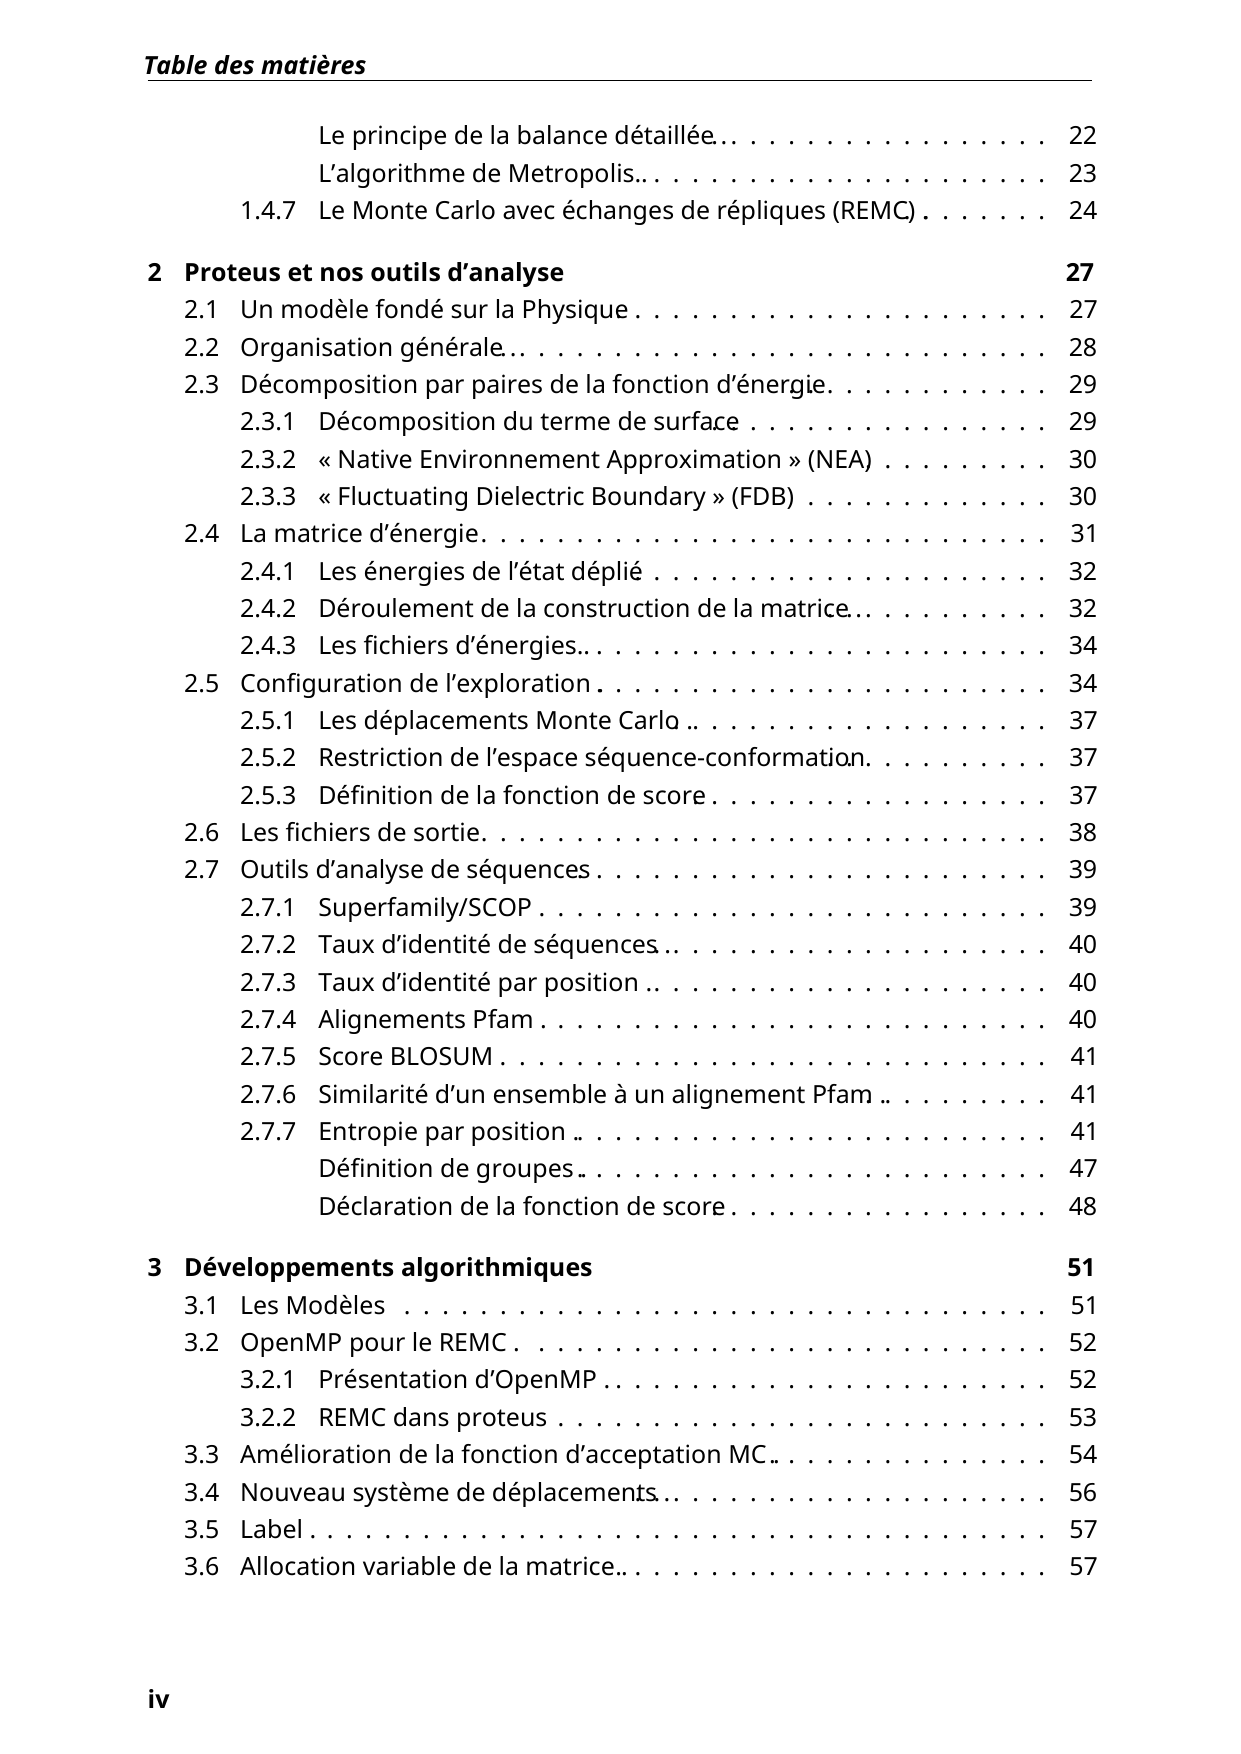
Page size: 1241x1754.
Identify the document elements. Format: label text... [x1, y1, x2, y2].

text_box . [499, 1511, 519, 1547]
text_box . [922, 702, 942, 739]
text_box . [884, 155, 903, 191]
text_box . [692, 1287, 711, 1323]
text_box . [749, 1038, 769, 1075]
text_box . [692, 889, 711, 925]
text_box . [961, 1001, 980, 1037]
text_box . [865, 1038, 884, 1075]
text_box . [1038, 1399, 1064, 1435]
text_box . [999, 1150, 1019, 1187]
text_box . [557, 889, 576, 925]
text_box . [749, 1362, 769, 1398]
text_box . [980, 1511, 999, 1547]
text_box . [884, 1150, 903, 1187]
text_box . [903, 628, 922, 664]
text_box . [846, 1113, 865, 1149]
text_box . [538, 329, 557, 365]
text_box . [1019, 852, 1038, 888]
text_box . [788, 889, 807, 925]
text_box 3.5 [184, 1511, 216, 1547]
text_box . [922, 516, 942, 552]
text_box . [961, 777, 980, 813]
text_box . [922, 777, 942, 813]
text_box . [711, 1324, 730, 1361]
text_box . [999, 155, 1019, 191]
text_box . [826, 740, 846, 776]
text_box 37 [1069, 702, 1095, 739]
text_box . [730, 1362, 749, 1398]
text_box . [903, 964, 922, 1000]
text_box . [980, 1150, 999, 1187]
text_box . [1019, 889, 1038, 925]
text_box . [980, 329, 999, 365]
text_box . [538, 1511, 557, 1547]
text_box . [884, 291, 903, 328]
text_box . [846, 1150, 865, 1187]
text_box . [1038, 1474, 1064, 1510]
text_box . [1019, 478, 1038, 515]
text_box . [346, 1511, 365, 1547]
text_box 2.4.1 [240, 553, 291, 589]
text_box . [942, 852, 961, 888]
text_box Nouveau système de déplacements . [240, 1474, 625, 1510]
text_box . [749, 118, 769, 154]
text_box . [922, 590, 942, 627]
text_box . [403, 1287, 423, 1323]
text_box . [999, 118, 1019, 154]
text_box . [999, 1548, 1019, 1585]
text_box . [826, 1474, 846, 1510]
text_box . [807, 1324, 826, 1361]
text_box . [807, 852, 826, 888]
text_box . [1038, 516, 1064, 552]
text_box 2.7.5 [240, 1038, 291, 1075]
text_box . [807, 702, 826, 739]
text_box . [749, 1324, 769, 1361]
text_box . [1019, 1113, 1038, 1149]
text_box . [826, 964, 846, 1000]
text_box . [769, 777, 788, 813]
text_box . [1019, 516, 1038, 552]
text_box . [596, 1001, 615, 1037]
text_box . [634, 814, 653, 851]
text_box . [576, 889, 596, 925]
text_box . [615, 628, 634, 664]
text_box . [865, 702, 884, 739]
text_box . [634, 329, 653, 365]
text_box . [942, 192, 961, 229]
text_box . [692, 553, 711, 589]
text_box . [615, 291, 634, 328]
text_box . [519, 1038, 538, 1075]
text_box . [961, 1287, 980, 1323]
text_box . [922, 1076, 942, 1112]
text_box . [865, 1001, 884, 1037]
text_box . [807, 964, 826, 1000]
text_box . [576, 1511, 596, 1547]
text_box . [807, 777, 826, 813]
text_box . [1019, 1150, 1038, 1187]
text_box . [807, 1001, 826, 1037]
text_box . [596, 1113, 615, 1149]
text_box . [865, 1474, 884, 1510]
text_box . [999, 889, 1019, 925]
text_box . [730, 665, 749, 701]
text_box . [653, 1548, 673, 1585]
text_box . [1019, 777, 1038, 813]
text_box . [1019, 441, 1038, 477]
text_box . [999, 1188, 1019, 1224]
text_box . [403, 1511, 423, 1547]
text_box . [961, 366, 980, 402]
text_box . [749, 1113, 769, 1149]
text_box . [769, 1548, 788, 1585]
text_box . [730, 1001, 749, 1037]
text_box 40 [1068, 964, 1094, 1000]
text_box . [461, 1287, 480, 1323]
text_box . [807, 1474, 826, 1510]
text_box . [826, 329, 846, 365]
text_box . [884, 118, 903, 154]
text_box . [615, 1548, 634, 1585]
text_box . [980, 702, 999, 739]
text_box . [865, 665, 884, 701]
text_box . [1038, 740, 1064, 776]
text_box Taux d’identité par position . [318, 964, 634, 1000]
text_box . [884, 1474, 903, 1510]
text_box . [596, 1038, 615, 1075]
text_box . [730, 1548, 749, 1585]
text_box . [711, 777, 730, 813]
text_box . [942, 1324, 961, 1361]
text_box . [672, 1511, 692, 1547]
text_box 54 [1069, 1436, 1094, 1473]
text_box . [557, 814, 576, 851]
text_box . [980, 852, 999, 888]
text_box . [980, 590, 999, 627]
text_box . [865, 740, 884, 776]
text_box . [922, 1113, 942, 1149]
text_box . [1019, 1188, 1038, 1224]
text_box . [980, 192, 999, 229]
text_box . [615, 1150, 634, 1187]
text_box . [576, 852, 596, 888]
text_box 53 [1068, 1399, 1094, 1435]
text_box . [807, 553, 826, 589]
text_box . [942, 926, 961, 963]
text_box . [1019, 740, 1038, 776]
text_box . [942, 777, 961, 813]
text_box . [942, 1362, 961, 1398]
text_box . [942, 441, 961, 477]
text_box . [807, 403, 826, 440]
text_box . [846, 590, 865, 627]
text_box . [884, 628, 903, 664]
text_box . [634, 852, 653, 888]
text_box . [826, 590, 846, 627]
text_box . [884, 889, 903, 925]
text_box . [865, 118, 884, 154]
text_box . [576, 1324, 596, 1361]
text_box . [1038, 964, 1064, 1000]
text_box . [596, 814, 615, 851]
text_box . [711, 1001, 730, 1037]
text_box . [903, 777, 922, 813]
text_box . [672, 1113, 692, 1149]
text_box . [999, 1362, 1019, 1398]
text_box . [673, 1474, 692, 1510]
text_box . [826, 478, 846, 515]
text_box . [749, 1511, 769, 1547]
text_box . [653, 329, 672, 365]
text_box . [807, 1287, 826, 1323]
text_box . [942, 1188, 961, 1224]
text_box . [576, 1038, 596, 1075]
text_box 3.6 [184, 1548, 216, 1585]
text_box . [1038, 702, 1064, 739]
text_box . [1019, 1001, 1038, 1037]
text_box . [1038, 1188, 1064, 1224]
text_box . [634, 1511, 653, 1547]
text_box . [865, 291, 884, 328]
text_box . [826, 118, 846, 154]
text_box . [711, 814, 730, 851]
text_box 2.4.2 [240, 590, 291, 627]
text_box . [557, 1001, 576, 1037]
text_box 51 [1070, 1287, 1096, 1323]
text_box . [826, 1399, 846, 1435]
text_box . [1038, 1038, 1064, 1075]
text_box . [711, 155, 730, 191]
text_box . [749, 814, 769, 851]
text_box . [865, 329, 884, 365]
text_box 30 [1068, 441, 1094, 477]
text_box . [480, 1287, 499, 1323]
text_box . [903, 702, 922, 739]
text_box . [999, 192, 1019, 229]
text_box . [653, 926, 672, 963]
text_box . [596, 852, 615, 888]
text_box . [961, 1038, 980, 1075]
text_box . [980, 740, 999, 776]
text_box . [999, 702, 1019, 739]
text_box . [903, 665, 922, 701]
text_box . [769, 1113, 788, 1149]
text_box 52 [1068, 1324, 1094, 1361]
text_box . [634, 628, 653, 664]
text_box . [846, 1287, 865, 1323]
text_box . [672, 516, 692, 552]
text_box . [788, 964, 807, 1000]
text_box . [903, 478, 922, 515]
text_box . [653, 1362, 673, 1398]
text_box . [653, 1038, 672, 1075]
text_box . [846, 814, 865, 851]
text_box . [711, 702, 730, 739]
text_box . [480, 516, 499, 552]
text_box 48 [1068, 1188, 1094, 1224]
text_box . [653, 852, 673, 888]
text_box . [942, 740, 961, 776]
text_box . [769, 1001, 788, 1037]
text_box . [922, 1436, 942, 1473]
text_box . [653, 628, 672, 664]
text_box . [769, 155, 788, 191]
text_box . [980, 665, 999, 701]
text_box Superfamily/SCOP . [318, 889, 542, 925]
text_box . [884, 702, 903, 739]
text_box . [980, 118, 999, 154]
text_box . [961, 155, 980, 191]
text_box . [1019, 366, 1038, 402]
text_box 32 [1068, 590, 1094, 627]
text_box . [942, 590, 961, 627]
text_box . [884, 852, 903, 888]
text_box . [711, 1150, 730, 1187]
text_box . [692, 777, 711, 813]
text_box 29 [1068, 366, 1094, 402]
text_box . [634, 1324, 653, 1361]
text_box . [903, 1511, 922, 1547]
text_box . [922, 1188, 942, 1224]
text_box . [999, 964, 1019, 1000]
text_box . [769, 553, 788, 589]
text_box . [634, 516, 653, 552]
text_box . [980, 441, 999, 477]
text_box . [865, 814, 884, 851]
text_box . [826, 1038, 846, 1075]
text_box . [730, 403, 749, 440]
text_box . [615, 516, 634, 552]
text_box . [922, 814, 942, 851]
text_box . [922, 1474, 942, 1510]
text_box . [1019, 1038, 1038, 1075]
text_box . [788, 814, 807, 851]
text_box . [711, 1511, 730, 1547]
text_box . [788, 1150, 807, 1187]
text_box . [1038, 777, 1064, 813]
text_box . [673, 1362, 692, 1398]
text_box . [672, 1324, 692, 1361]
text_box . [999, 590, 1019, 627]
text_box . [730, 1399, 749, 1435]
text_box . [865, 590, 884, 627]
text_box . [692, 155, 711, 191]
text_box . [961, 1399, 980, 1435]
text_box . [653, 889, 672, 925]
text_box . [730, 852, 749, 888]
text_box . [980, 1113, 999, 1149]
text_box . [730, 628, 749, 664]
text_box . [749, 1287, 769, 1323]
text_box . [749, 665, 769, 701]
text_box . [1038, 590, 1064, 627]
text_box . [1038, 665, 1064, 701]
text_box . [826, 889, 846, 925]
text_box . [730, 155, 749, 191]
text_box . [653, 964, 672, 1000]
text_box Allocation variable de la matrice . [240, 1548, 606, 1585]
text_box . [961, 1548, 980, 1585]
text_box . [884, 964, 903, 1000]
text_box . [807, 889, 826, 925]
text_box . [769, 852, 788, 888]
text_box . [826, 366, 846, 402]
text_box . [903, 1287, 922, 1323]
text_box . [653, 1001, 672, 1037]
text_box . [942, 1548, 961, 1585]
text_box . [961, 590, 980, 627]
text_box . [615, 1038, 634, 1075]
text_box 27 [1069, 291, 1095, 328]
text_box . [922, 889, 942, 925]
text_box . [942, 665, 961, 701]
text_box . [711, 553, 730, 589]
text_box . [1038, 553, 1064, 589]
text_box . [807, 665, 826, 701]
text_box 2.6 [184, 814, 216, 851]
text_box . [903, 1436, 922, 1473]
text_box Le Monte Carlo avec échanges de répliques (REMC) . [318, 192, 897, 229]
text_box . [807, 366, 826, 402]
text_box . [903, 553, 922, 589]
text_box . [826, 926, 846, 963]
text_box . [846, 403, 865, 440]
text_box . [749, 403, 769, 440]
text_box . [884, 1436, 903, 1473]
text_box . [788, 403, 807, 440]
text_box Les fichiers d’énergies . [318, 628, 566, 664]
text_box . [942, 155, 961, 191]
text_box . [634, 1399, 653, 1435]
text_box . [999, 852, 1019, 888]
text_box . [538, 516, 557, 552]
text_box . [769, 814, 788, 851]
text_box . [672, 1287, 692, 1323]
text_box . [922, 441, 942, 477]
text_box La matrice d’énergie [240, 516, 461, 552]
text_box . [788, 1113, 807, 1149]
text_box . [1038, 852, 1064, 888]
text_box . [634, 553, 653, 589]
text_box . [903, 1076, 922, 1112]
text_box . [576, 516, 596, 552]
text_box 2.5.3 [240, 777, 291, 813]
text_box . [884, 553, 903, 589]
text_box . [1038, 1150, 1064, 1187]
text_box . [807, 1188, 826, 1224]
text_box . [865, 1548, 884, 1585]
text_box . [884, 740, 903, 776]
text_box . [672, 926, 692, 963]
text_box 23 [1068, 155, 1094, 191]
text_box . [499, 329, 519, 365]
text_box . [596, 516, 615, 552]
text_box 52 [1068, 1362, 1094, 1398]
text_box . [672, 1038, 692, 1075]
text_box . [961, 192, 980, 229]
text_box . [596, 665, 615, 701]
text_box . [711, 516, 730, 552]
text_box Déroulement de la construction de la matrice . [318, 590, 819, 627]
text_box . [557, 516, 576, 552]
text_box . [692, 702, 711, 739]
text_box 3.3 [184, 1436, 216, 1473]
text_box . [922, 478, 942, 515]
text_box . [942, 478, 961, 515]
text_box . [922, 118, 942, 154]
text_box . [615, 1287, 634, 1323]
text_box . [961, 1324, 980, 1361]
text_box . [653, 1474, 673, 1510]
text_box . [673, 852, 692, 888]
text_box . [846, 1362, 865, 1398]
text_box . [788, 1399, 807, 1435]
text_box . [961, 1436, 980, 1473]
text_box . [326, 1511, 346, 1547]
text_box . [596, 1324, 615, 1361]
text_box . [769, 926, 788, 963]
text_box 3.2.2 [240, 1399, 291, 1435]
text_box . [922, 665, 942, 701]
text_box . [1019, 590, 1038, 627]
text_box . [499, 1287, 519, 1323]
text_box . [846, 1399, 865, 1435]
text_box . [499, 516, 519, 552]
text_box . [711, 665, 730, 701]
text_box . [1038, 478, 1064, 515]
text_box . [884, 814, 903, 851]
text_box . [1019, 1436, 1038, 1473]
text_box . [1019, 1548, 1038, 1585]
text_box . [999, 553, 1019, 589]
text_box . [769, 665, 788, 701]
text_box . [788, 291, 807, 328]
text_box . [711, 1287, 730, 1323]
text_box . [826, 628, 846, 664]
text_box . [788, 926, 807, 963]
text_box . [672, 1150, 692, 1187]
text_box . [826, 1188, 846, 1224]
text_box . [711, 1474, 730, 1510]
text_box . [942, 329, 961, 365]
text_box . [942, 1287, 961, 1323]
text_box . [672, 553, 692, 589]
text_box . [692, 852, 711, 888]
text_box . [961, 852, 980, 888]
text_box 24 [1068, 192, 1094, 229]
text_box . [519, 516, 538, 552]
text_box . [942, 516, 961, 552]
text_box . [769, 329, 788, 365]
text_box . [653, 516, 672, 552]
text_box . [1019, 553, 1038, 589]
text_box . [730, 1113, 749, 1149]
text_box 3.2.1 [240, 1362, 291, 1398]
text_box . [884, 926, 903, 963]
text_box . [788, 1474, 807, 1510]
text_box . [980, 1076, 999, 1112]
text_box . [846, 777, 865, 813]
text_box . [999, 740, 1019, 776]
text_box . [769, 702, 788, 739]
text_box 40 [1068, 1001, 1094, 1037]
text_box . [672, 291, 692, 328]
text_box . [730, 702, 749, 739]
text_box . [961, 1511, 980, 1547]
text_box 29 [1068, 403, 1094, 440]
text_box . [1038, 889, 1064, 925]
text_box . [769, 1436, 788, 1473]
text_box . [711, 403, 730, 440]
text_box . [769, 889, 788, 925]
text_box . [615, 1324, 634, 1361]
text_box . [903, 155, 922, 191]
text_box . [846, 1001, 865, 1037]
text_box . [673, 1399, 692, 1435]
text_box . [692, 1150, 711, 1187]
text_box . [884, 1001, 903, 1037]
text_box . [942, 1113, 961, 1149]
text_box . [615, 889, 634, 925]
text_box . [807, 1436, 826, 1473]
text_box . [942, 366, 961, 402]
text_box . [1038, 1324, 1064, 1361]
text_box . [999, 1287, 1019, 1323]
text_box . [903, 1113, 922, 1149]
text_box Les Modèles [240, 1287, 372, 1323]
text_box . [749, 964, 769, 1000]
text_box . [788, 155, 807, 191]
text_box . [519, 329, 538, 365]
text_box . [999, 1474, 1019, 1510]
text_box . [807, 1548, 826, 1585]
text_box . [749, 1548, 769, 1585]
text_box Le principe de la balance détaillée . [318, 118, 700, 154]
text_box « Fluctuating Dielectric Boundary » (FDB) [318, 478, 789, 515]
text_box . [788, 1001, 807, 1037]
text_box . [865, 1113, 884, 1149]
text_box . [576, 628, 596, 664]
text_box . [692, 964, 711, 1000]
text_box . [423, 1511, 442, 1547]
text_box . [846, 1511, 865, 1547]
text_box . [846, 926, 865, 963]
text_box . [692, 329, 711, 365]
text_box . [826, 1113, 846, 1149]
text_box . [807, 814, 826, 851]
text_box . [961, 291, 980, 328]
text_box . [922, 1399, 942, 1435]
text_box . [1019, 1362, 1038, 1398]
text_box . [865, 441, 884, 477]
text_box 39 [1068, 889, 1094, 925]
text_box . [711, 1188, 730, 1224]
text_box . [826, 1287, 846, 1323]
text_box . [807, 516, 826, 552]
text_box . [942, 1511, 961, 1547]
text_box 41 [1070, 1113, 1096, 1149]
text_box . [634, 291, 653, 328]
text_box . [807, 1038, 826, 1075]
text_box 2.7.1 [240, 889, 291, 925]
text_box . [884, 665, 903, 701]
text_box . [596, 329, 615, 365]
text_box . [826, 155, 846, 191]
text_box . [999, 1324, 1019, 1361]
text_box . [1019, 403, 1038, 440]
text_box . [615, 852, 634, 888]
text_box . [730, 1188, 749, 1224]
text_box . [922, 1150, 942, 1187]
text_box . [1038, 1076, 1064, 1112]
text_box . [903, 291, 922, 328]
text_box . [884, 1548, 903, 1585]
text_box . [846, 516, 865, 552]
text_box . [942, 1399, 961, 1435]
text_box . [807, 1399, 826, 1435]
text_box 2 [147, 254, 173, 291]
text_box . [1019, 1474, 1038, 1510]
text_box . [903, 118, 922, 154]
text_box 2.4 [184, 516, 216, 552]
text_box . [961, 814, 980, 851]
text_box 3.1 [184, 1287, 216, 1323]
text_box Définition de groupes . [318, 1150, 563, 1187]
text_box . [922, 192, 942, 229]
text_box L’algorithme de Metropolis . [318, 155, 625, 191]
text_box . [807, 155, 826, 191]
text_box . [672, 964, 692, 1000]
text_box . [672, 628, 692, 664]
text_box . [961, 1362, 980, 1398]
text_box . [942, 553, 961, 589]
text_box . [634, 665, 653, 701]
text_box . [826, 777, 846, 813]
text_box 2.1 [184, 291, 216, 328]
text_box . [980, 516, 999, 552]
text_box 57 [1069, 1548, 1095, 1585]
text_box . [692, 665, 711, 701]
text_box . [807, 628, 826, 664]
text_box . [961, 403, 980, 440]
text_box . [730, 777, 749, 813]
text_box . [999, 1511, 1019, 1547]
text_box . [653, 1113, 672, 1149]
text_box Décomposition du terme de surface [318, 403, 698, 440]
text_box . [846, 366, 865, 402]
text_box . [442, 1511, 461, 1547]
text_box 37 [1069, 777, 1095, 813]
text_box . [922, 155, 942, 191]
text_box . [884, 1511, 903, 1547]
text_box . [942, 628, 961, 664]
text_box . [1019, 329, 1038, 365]
text_box . [384, 1511, 403, 1547]
text_box . [865, 1362, 884, 1398]
text_box . [999, 291, 1019, 328]
text_box 2.4.3 [240, 628, 291, 664]
text_box . [653, 1287, 672, 1323]
text_box . [672, 329, 692, 365]
text_box . [749, 1150, 769, 1187]
text_box . [903, 366, 922, 402]
text_box . [692, 1399, 711, 1435]
text_box . [961, 118, 980, 154]
text_box . [519, 1511, 538, 1547]
text_box . [999, 329, 1019, 365]
text_box Entropie par position . [318, 1113, 562, 1149]
text_box . [749, 777, 769, 813]
text_box . [980, 1362, 999, 1398]
text_box . [846, 1038, 865, 1075]
text_box Similarité d’un ensemble à un alignement Pfam . [318, 1076, 843, 1112]
text_box . [942, 964, 961, 1000]
text_box . [903, 889, 922, 925]
text_box . [826, 1548, 846, 1585]
text_box . [788, 702, 807, 739]
text_box Alignements Pfam . [318, 1001, 531, 1037]
text_box . [653, 1399, 673, 1435]
text_box . [999, 1076, 1019, 1112]
text_box 2.5.2 [240, 740, 291, 776]
text_box . [769, 964, 788, 1000]
text_box . [846, 553, 865, 589]
text_box . [846, 291, 865, 328]
text_box 2.5 [184, 665, 216, 701]
text_box . [999, 478, 1019, 515]
text_box . [1038, 118, 1064, 154]
text_box . [846, 478, 865, 515]
text_box . [999, 777, 1019, 813]
text_box . [730, 516, 749, 552]
text_box . [730, 926, 749, 963]
text_box 27 [1065, 254, 1094, 291]
text_box . [846, 329, 865, 365]
text_box . [788, 1324, 807, 1361]
text_box . [730, 1038, 749, 1075]
text_box . [1019, 1511, 1038, 1547]
text_box 31 [1070, 516, 1096, 552]
text_box . [884, 441, 903, 477]
text_box . [557, 1399, 576, 1435]
text_box . [711, 118, 730, 154]
text_box . [807, 926, 826, 963]
text_box . [980, 1548, 999, 1585]
text_box . [807, 329, 826, 365]
text_box . [615, 329, 634, 365]
text_box . [961, 1188, 980, 1224]
text_box . [942, 1436, 961, 1473]
text_box . [961, 702, 980, 739]
text_box 41 [1070, 1076, 1096, 1112]
text_box 39 [1068, 852, 1094, 888]
text_box . [903, 1001, 922, 1037]
text_box . [826, 1324, 846, 1361]
text_box . [903, 403, 922, 440]
text_box . [769, 1474, 788, 1510]
text_box 2.7.3 [240, 964, 291, 1000]
text_box . [942, 702, 961, 739]
text_box . [788, 628, 807, 664]
text_box . [884, 516, 903, 552]
text_box . [692, 1474, 711, 1510]
text_box . [999, 1038, 1019, 1075]
text_box . [961, 964, 980, 1000]
text_box . [807, 118, 826, 154]
text_box . [1038, 1511, 1064, 1547]
text_box . [1019, 192, 1038, 229]
text_box 56 [1068, 1474, 1094, 1510]
text_box . [692, 926, 711, 963]
text_box Proteus et nos outils d’analyse [184, 254, 563, 291]
text_box . [903, 852, 922, 888]
text_box . [980, 1436, 999, 1473]
text_box . [903, 1038, 922, 1075]
text_box . [961, 628, 980, 664]
text_box . [615, 1001, 634, 1037]
text_box . [942, 1076, 961, 1112]
text_box . [884, 1113, 903, 1149]
text_box . [788, 1287, 807, 1323]
text_box . [980, 366, 999, 402]
text_box . [711, 329, 730, 365]
text_box . [692, 516, 711, 552]
text_box . [711, 1548, 730, 1585]
text_box . [692, 1113, 711, 1149]
text_box . [826, 291, 846, 328]
text_box . [865, 516, 884, 552]
text_box REMC dans proteus [318, 1399, 538, 1435]
text_box . [692, 1511, 711, 1547]
text_box . [1038, 1548, 1064, 1585]
text_box Restriction de l’espace séquence-conformation [318, 740, 811, 776]
text_box . [769, 1362, 788, 1398]
text_box . [653, 1511, 672, 1547]
text_box . [692, 291, 711, 328]
text_box . [942, 814, 961, 851]
text_box . [1038, 1362, 1064, 1398]
text_box . [769, 1287, 788, 1323]
text_box . [922, 1362, 942, 1398]
text_box . [730, 553, 749, 589]
text_box . [980, 777, 999, 813]
text_box . [519, 1287, 538, 1323]
text_box . [865, 155, 884, 191]
text_box . [865, 1076, 884, 1112]
text_box . [961, 1076, 980, 1112]
text_box . [749, 553, 769, 589]
text_box . [846, 155, 865, 191]
text_box . [961, 516, 980, 552]
text_box . [865, 1287, 884, 1323]
text_box . [884, 1188, 903, 1224]
text_box . [922, 1287, 942, 1323]
text_box . [884, 478, 903, 515]
text_box 38 [1068, 814, 1094, 851]
text_box . [826, 1150, 846, 1187]
text_box . [749, 1188, 769, 1224]
text_box . [711, 964, 730, 1000]
text_box . [538, 1038, 557, 1075]
text_box . [961, 1150, 980, 1187]
text_box . [884, 777, 903, 813]
text_box . [961, 441, 980, 477]
text_box . [903, 1548, 922, 1585]
text_box . [634, 1038, 653, 1075]
text_box . [942, 889, 961, 925]
text_box 2.3.3 [240, 478, 291, 515]
text_box . [903, 1150, 922, 1187]
text_box . [788, 1548, 807, 1585]
text_box . [692, 1038, 711, 1075]
text_box . [596, 889, 615, 925]
text_box . [980, 628, 999, 664]
text_box . [980, 478, 999, 515]
text_box . [903, 1399, 922, 1435]
text_box . [692, 628, 711, 664]
text_box . [903, 590, 922, 627]
text_box 57 [1069, 1511, 1095, 1547]
text_box . [1019, 291, 1038, 328]
text_box . [846, 1474, 865, 1510]
text_box . [942, 1150, 961, 1187]
text_box . [749, 1399, 769, 1435]
text_box . [769, 1511, 788, 1547]
text_box . [788, 366, 807, 402]
text_box . [999, 366, 1019, 402]
text_box . [730, 1287, 749, 1323]
text_box . [961, 665, 980, 701]
text_box 2.7.6 [240, 1076, 291, 1112]
text_box . [576, 1287, 596, 1323]
text_box . [1038, 329, 1064, 365]
text_box . [980, 814, 999, 851]
text_box Présentation d’OpenMP . [318, 1362, 594, 1398]
text_box . [730, 814, 749, 851]
text_box . [1019, 814, 1038, 851]
text_box . [865, 852, 884, 888]
text_box . [999, 1399, 1019, 1435]
text_box . [865, 1511, 884, 1547]
text_box . [884, 590, 903, 627]
text_box . [769, 403, 788, 440]
text_box . [576, 1001, 596, 1037]
text_box . [922, 1001, 942, 1037]
text_box . [1019, 1399, 1038, 1435]
text_box . [884, 1362, 903, 1398]
text_box . [846, 964, 865, 1000]
text_box . [576, 1113, 596, 1149]
text_box . [884, 1076, 903, 1112]
text_box . [1038, 1001, 1064, 1037]
text_box . [980, 1324, 999, 1361]
text_box iv [147, 1681, 173, 1718]
text_box . [1019, 926, 1038, 963]
text_box . [980, 1287, 999, 1323]
text_box Un modèle fondé sur la Physique [240, 291, 595, 328]
text_box . [1019, 1287, 1038, 1323]
text_box . [1019, 118, 1038, 154]
text_box . [807, 1150, 826, 1187]
text_box . [615, 1399, 634, 1435]
text_box . [653, 291, 672, 328]
text_box Déclaration de la fonction de score [318, 1188, 692, 1224]
text_box . [999, 1436, 1019, 1473]
text_box . [672, 814, 692, 851]
text_box . [730, 1150, 749, 1187]
text_box . [1038, 192, 1064, 229]
text_box . [980, 1188, 999, 1224]
text_box . [884, 366, 903, 402]
text_box . [634, 1113, 653, 1149]
text_box . [942, 1001, 961, 1037]
text_box . [865, 964, 884, 1000]
text_box . [461, 1511, 480, 1547]
text_box . [865, 926, 884, 963]
text_box 2.3.2 [240, 441, 291, 477]
text_box . [692, 814, 711, 851]
text_box Les fichiers de sortie [240, 814, 459, 851]
text_box . [903, 1362, 922, 1398]
text_box 37 [1069, 740, 1095, 776]
text_box . [1038, 628, 1064, 664]
text_box . [788, 1362, 807, 1398]
text_box . [961, 553, 980, 589]
text_box . [922, 926, 942, 963]
text_box . [846, 1188, 865, 1224]
text_box 34 [1069, 628, 1094, 664]
text_box . [922, 852, 942, 888]
text_box . [807, 1511, 826, 1547]
text_box . [769, 1150, 788, 1187]
text_box . [672, 1001, 692, 1037]
text_box . [865, 1436, 884, 1473]
text_box . [576, 814, 596, 851]
text_box . [922, 1324, 942, 1361]
text_box . [557, 1038, 576, 1075]
text_box . [480, 814, 499, 851]
text_box . [711, 628, 730, 664]
text_box . [865, 403, 884, 440]
text_box Outils d’analyse de séquences [240, 852, 558, 888]
text_box . [865, 1188, 884, 1224]
text_box Les déplacements Monte Carlo . [318, 702, 664, 739]
text_box . [788, 118, 807, 154]
text_box . [807, 478, 826, 515]
text_box . [999, 1113, 1019, 1149]
text_box . [557, 329, 576, 365]
text_box 41 [1070, 1038, 1096, 1075]
text_box Score BLOSUM . [318, 1038, 505, 1075]
text_box . [999, 628, 1019, 664]
text_box . [826, 1362, 846, 1398]
text_box . [634, 1001, 653, 1037]
text_box . [653, 665, 672, 701]
text_box . [653, 155, 672, 191]
text_box « Native Environnement Approximation » (NEA) [318, 441, 853, 477]
text_box . [730, 1474, 749, 1510]
text_box . [1019, 964, 1038, 1000]
text_box . [961, 889, 980, 925]
text_box . [1038, 441, 1064, 477]
text_box . [826, 1436, 846, 1473]
text_box . [999, 441, 1019, 477]
text_box . [807, 1113, 826, 1149]
text_box . [826, 553, 846, 589]
text_box 2.3.1 [240, 403, 291, 440]
text_box . [769, 1324, 788, 1361]
text_box . [692, 1324, 711, 1361]
text_box . [980, 1001, 999, 1037]
text_box 32 [1068, 553, 1094, 589]
text_box . [865, 553, 884, 589]
text_box . [692, 1548, 711, 1585]
text_box . [807, 1362, 826, 1398]
text_box . [807, 291, 826, 328]
text_box . [615, 1113, 634, 1149]
text_box . [788, 1511, 807, 1547]
text_box . [884, 1324, 903, 1361]
text_box . [769, 516, 788, 552]
text_box . [865, 889, 884, 925]
text_box . [596, 1287, 615, 1323]
text_box . [538, 1324, 557, 1361]
text_box 1.4.7 [240, 192, 291, 229]
text_box . [730, 889, 749, 925]
text_box . [557, 1287, 576, 1323]
text_box . [788, 329, 807, 365]
text_box . [846, 702, 865, 739]
text_box . [634, 1548, 653, 1585]
text_box . [634, 889, 653, 925]
text_box . [788, 1038, 807, 1075]
text_box . [653, 1150, 672, 1187]
text_box . [961, 740, 980, 776]
text_box . [711, 852, 730, 888]
text_box . [749, 291, 769, 328]
text_box . [865, 777, 884, 813]
text_box . [634, 1150, 653, 1187]
text_box . [711, 926, 730, 963]
text_box . [730, 964, 749, 1000]
text_box . [673, 1548, 692, 1585]
text_box . [576, 329, 596, 365]
text_box . [999, 665, 1019, 701]
text_box Configuration de l’exploration . [240, 665, 577, 701]
text_box . [749, 926, 769, 963]
text_box . [922, 1038, 942, 1075]
text_box . [922, 1511, 942, 1547]
text_box . [1038, 403, 1064, 440]
text_box . [846, 1436, 865, 1473]
text_box . [961, 926, 980, 963]
text_box 2.7.2 [240, 926, 291, 963]
text_box Définition de la fonction de score [318, 777, 673, 813]
text_box Label . [240, 1511, 315, 1547]
text_box . [826, 665, 846, 701]
text_box . [749, 889, 769, 925]
text_box . [1019, 1324, 1038, 1361]
text_box . [826, 702, 846, 739]
text_box 51 [1067, 1250, 1096, 1286]
text_box . [788, 516, 807, 552]
text_box . [884, 1038, 903, 1075]
text_box . [865, 1150, 884, 1187]
text_box . [1019, 702, 1038, 739]
text_box . [576, 1150, 596, 1187]
text_box 30 [1068, 478, 1094, 515]
text_box . [942, 1474, 961, 1510]
text_box . [942, 291, 961, 328]
text_box . [1019, 665, 1038, 701]
text_box . [980, 926, 999, 963]
text_box . [922, 403, 942, 440]
text_box . [922, 1548, 942, 1585]
text_box . [769, 291, 788, 328]
text_box . [1038, 155, 1064, 191]
text_box 3.4 [184, 1474, 216, 1510]
text_box . [980, 1038, 999, 1075]
text_box . [980, 553, 999, 589]
text_box . [903, 926, 922, 963]
text_box . [1038, 926, 1064, 963]
text_box Table des matières [143, 47, 410, 78]
text_box 2.3 [184, 366, 216, 402]
text_box . [846, 628, 865, 664]
text_box . [672, 665, 692, 701]
text_box Développements algorithmiques [184, 1250, 576, 1286]
text_box . [961, 478, 980, 515]
text_box . [692, 1001, 711, 1037]
text_box . [826, 1511, 846, 1547]
text_box . [922, 740, 942, 776]
text_box . [1019, 1076, 1038, 1112]
text_box . [730, 1511, 749, 1547]
text_box . [769, 1399, 788, 1435]
text_box . [634, 1362, 653, 1398]
text_box . [826, 516, 846, 552]
text_box . [596, 628, 615, 664]
text_box . [519, 814, 538, 851]
text_box 2.7.7 [240, 1113, 291, 1149]
text_box . [980, 964, 999, 1000]
text_box . [769, 1188, 788, 1224]
text_box . [672, 889, 692, 925]
text_box 3 [147, 1250, 173, 1286]
text_box . [1038, 291, 1064, 328]
text_box 22 [1068, 118, 1094, 154]
text_box . [980, 155, 999, 191]
text_box . [846, 118, 865, 154]
text_box . [749, 1474, 769, 1510]
text_box . [903, 1474, 922, 1510]
text_box . [961, 329, 980, 365]
text_box . [922, 291, 942, 328]
text_box Les énergies de l’état déplié [318, 553, 616, 589]
text_box . [1038, 1436, 1064, 1473]
text_box . [826, 814, 846, 851]
text_box 2.2 [184, 329, 216, 365]
text_box . [480, 1511, 499, 1547]
text_box . [692, 1362, 711, 1398]
text_box . [711, 291, 730, 328]
text_box . [749, 852, 769, 888]
text_box . [865, 478, 884, 515]
text_box . [980, 1474, 999, 1510]
text_box . [769, 118, 788, 154]
text_box . [1038, 814, 1064, 851]
text_box . [884, 329, 903, 365]
text_box . [961, 1474, 980, 1510]
text_box . [884, 403, 903, 440]
text_box . [730, 118, 749, 154]
text_box . [615, 814, 634, 851]
text_box . [615, 665, 634, 701]
text_box 34 [1068, 665, 1094, 701]
text_box . [846, 1324, 865, 1361]
text_box . [980, 403, 999, 440]
text_box . [769, 628, 788, 664]
text_box . [999, 516, 1019, 552]
text_box . [788, 1188, 807, 1224]
text_box . [576, 1399, 596, 1435]
text_box . [903, 814, 922, 851]
text_box . [749, 155, 769, 191]
text_box . [884, 1287, 903, 1323]
text_box . [980, 291, 999, 328]
text_box . [846, 852, 865, 888]
text_box Organisation générale . [240, 329, 489, 365]
text_box . [942, 403, 961, 440]
text_box . [615, 1511, 634, 1547]
text_box . [903, 441, 922, 477]
text_box . [788, 1436, 807, 1473]
text_box . [1019, 155, 1038, 191]
text_box . [999, 926, 1019, 963]
text_box . [1038, 366, 1064, 402]
text_box . [922, 964, 942, 1000]
text_box . [538, 1287, 557, 1323]
text_box . [672, 155, 692, 191]
text_box . [442, 1287, 461, 1323]
text_box . [653, 1324, 672, 1361]
text_box Taux d’identité de séquences . [318, 926, 642, 963]
text_box . [903, 516, 922, 552]
text_box . [730, 291, 749, 328]
text_box . [826, 403, 846, 440]
text_box 2.7 [184, 852, 216, 888]
text_box . [365, 1511, 384, 1547]
text_box . [922, 628, 942, 664]
text_box 2.5.1 [240, 702, 291, 739]
text_box . [596, 1399, 615, 1435]
text_box . [865, 628, 884, 664]
text_box . [653, 553, 672, 589]
text_box . [634, 1474, 653, 1510]
text_box . [1019, 628, 1038, 664]
text_box . [1038, 1113, 1064, 1149]
text_box . [865, 1324, 884, 1361]
text_box . [711, 1362, 730, 1398]
text_box . [711, 1113, 730, 1149]
text_box . [922, 329, 942, 365]
text_box 40 [1068, 926, 1094, 963]
text_box 3.2 [184, 1324, 216, 1361]
text_box . [634, 155, 653, 191]
text_box . [903, 740, 922, 776]
text_box . [557, 1324, 576, 1361]
text_box . [961, 1113, 980, 1149]
text_box . [499, 814, 519, 851]
text_box . [769, 1038, 788, 1075]
text_box . [903, 1188, 922, 1224]
text_box . [634, 1287, 653, 1323]
text_box . [980, 889, 999, 925]
text_box . [557, 1511, 576, 1547]
text_box . [749, 1001, 769, 1037]
text_box 28 [1068, 329, 1094, 365]
text_box . [730, 1324, 749, 1361]
text_box . [846, 740, 865, 776]
text_box . [538, 814, 557, 851]
text_box . [711, 1399, 730, 1435]
text_box . [903, 1324, 922, 1361]
text_box . [865, 1399, 884, 1435]
text_box . [942, 1038, 961, 1075]
text_box 2.7.4 [240, 1001, 291, 1037]
text_box . [711, 1038, 730, 1075]
text_box . [749, 702, 769, 739]
text_box . [596, 1511, 615, 1547]
text_box . [942, 118, 961, 154]
text_box . [903, 192, 922, 229]
text_box . [846, 1548, 865, 1585]
text_box . [846, 889, 865, 925]
text_box . [788, 777, 807, 813]
text_box . [423, 1287, 442, 1323]
text_box OpenMP pour le REMC . [240, 1324, 519, 1361]
text_box . [846, 665, 865, 701]
text_box . [788, 553, 807, 589]
text_box . [749, 329, 769, 365]
text_box . [788, 665, 807, 701]
text_box . [999, 814, 1019, 851]
text_box . [999, 403, 1019, 440]
text_box . [1038, 1287, 1064, 1323]
text_box . [711, 889, 730, 925]
text_box . [865, 366, 884, 402]
text_box . [884, 1399, 903, 1435]
text_box . [826, 852, 846, 888]
text_box . [980, 1399, 999, 1435]
text_box . [615, 1362, 634, 1398]
text_box . [788, 852, 807, 888]
text_box Décomposition par paires de la fonction d’énergie [240, 366, 772, 402]
text_box . [673, 702, 692, 739]
text_box . [922, 553, 942, 589]
text_box . [730, 329, 749, 365]
text_box . [999, 1001, 1019, 1037]
text_box . [922, 366, 942, 402]
text_box . [653, 814, 672, 851]
text_box . [903, 329, 922, 365]
text_box 47 [1069, 1150, 1095, 1187]
text_box . [826, 1001, 846, 1037]
text_box Amélioration de la fonction d’acceptation MC . [240, 1436, 749, 1473]
text_box . [749, 628, 769, 664]
text_box . [596, 1150, 615, 1187]
text_box . [749, 516, 769, 552]
